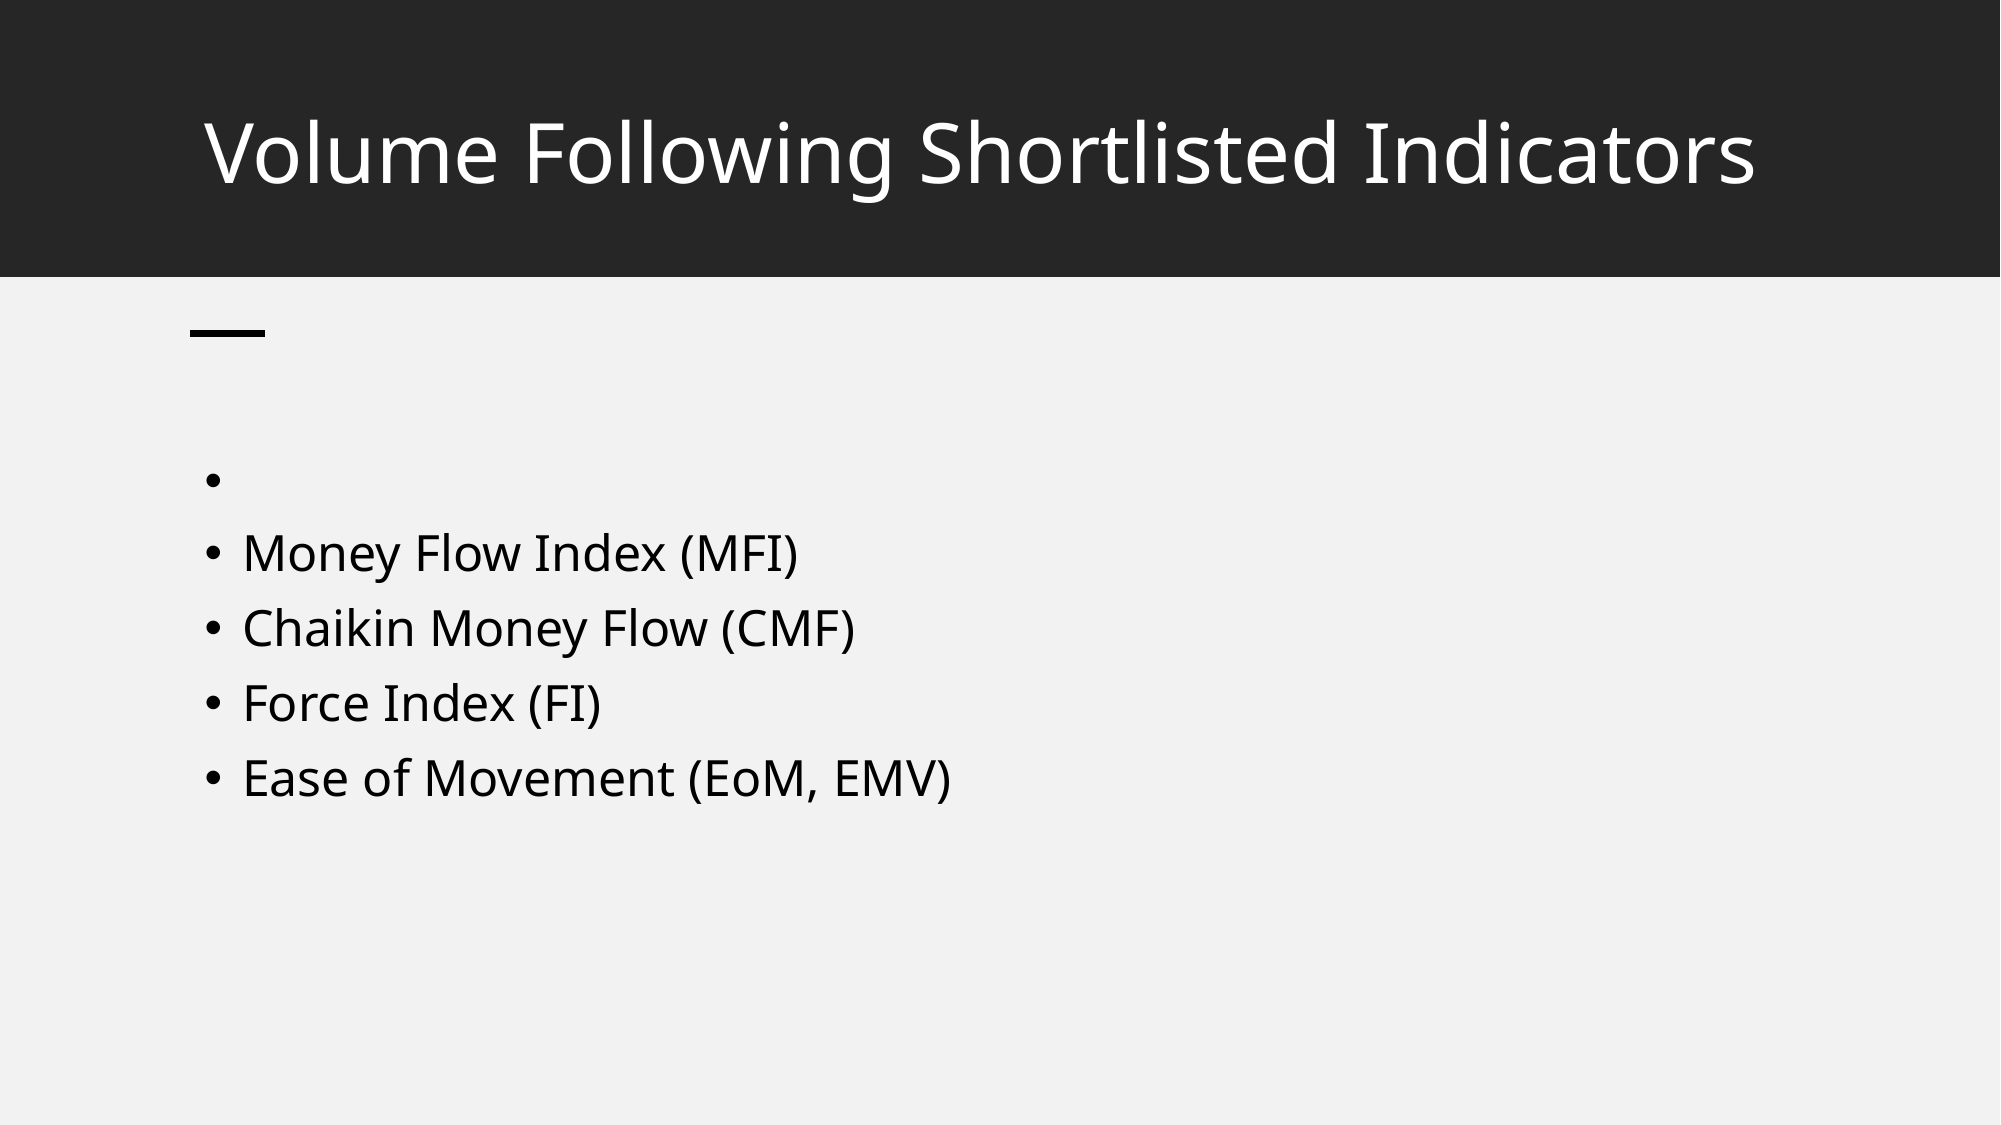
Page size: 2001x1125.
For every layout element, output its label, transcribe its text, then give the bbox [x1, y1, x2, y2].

list Money Flow Index (MFI) Chaikin Money Flow (CMF) Force Index (FI) Ease of Movement (EoM, EMV) [189, 363, 1811, 1014]
title Volume Following Shortlisted Indicators [189, 104, 1812, 253]
text_box [0, 0, 2000, 1125]
